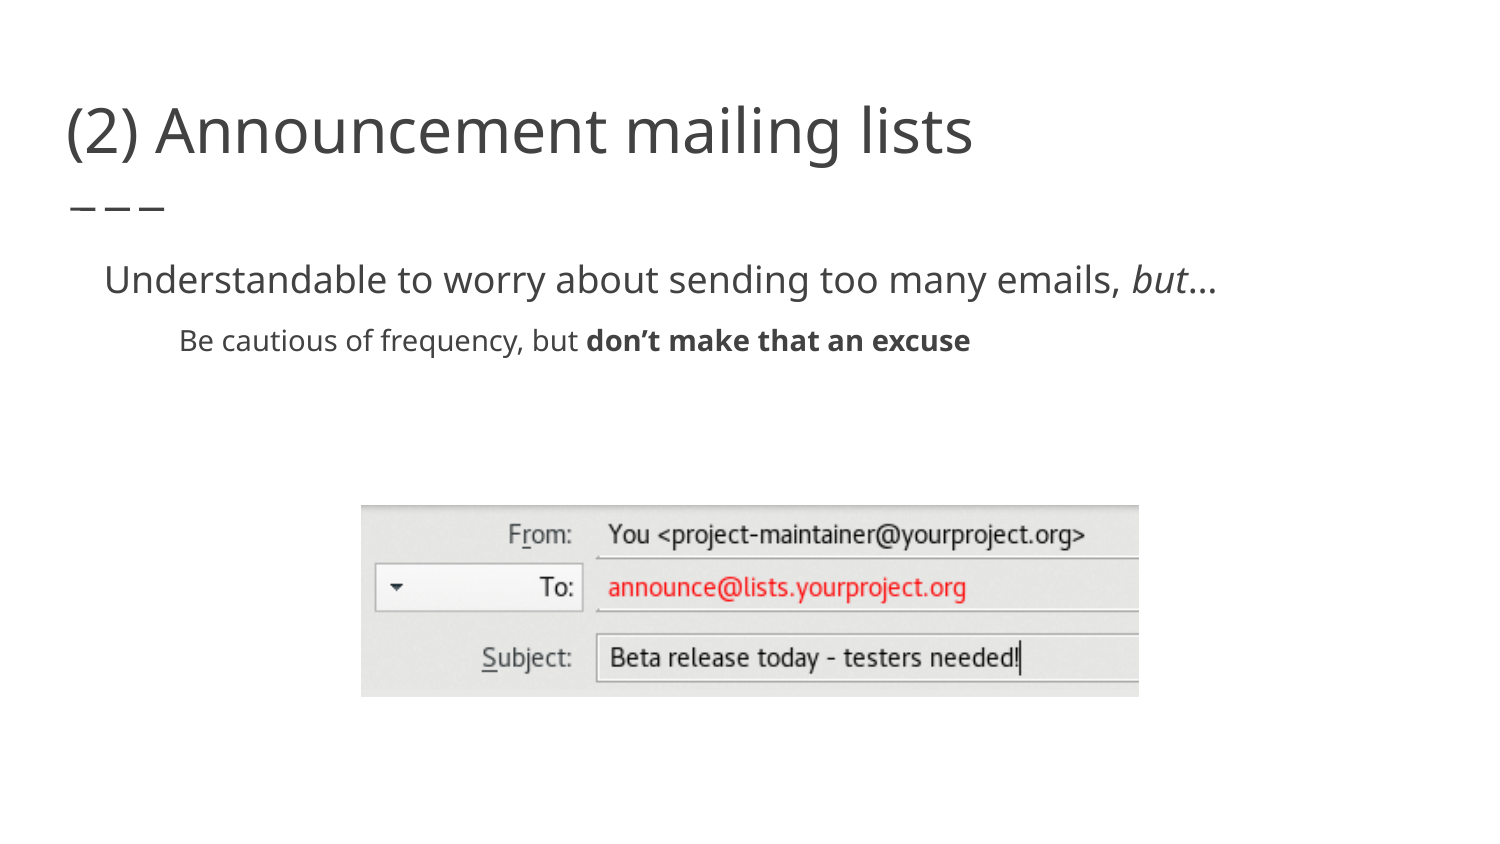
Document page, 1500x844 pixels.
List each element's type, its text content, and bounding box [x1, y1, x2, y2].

list Understandable to worry about sending too many emails, but… Be cautious of frequency, but don’t make that an excuse [51, 240, 1449, 448]
picture [361, 505, 1139, 697]
title (2) Announcement mailing lists [51, 61, 1449, 182]
